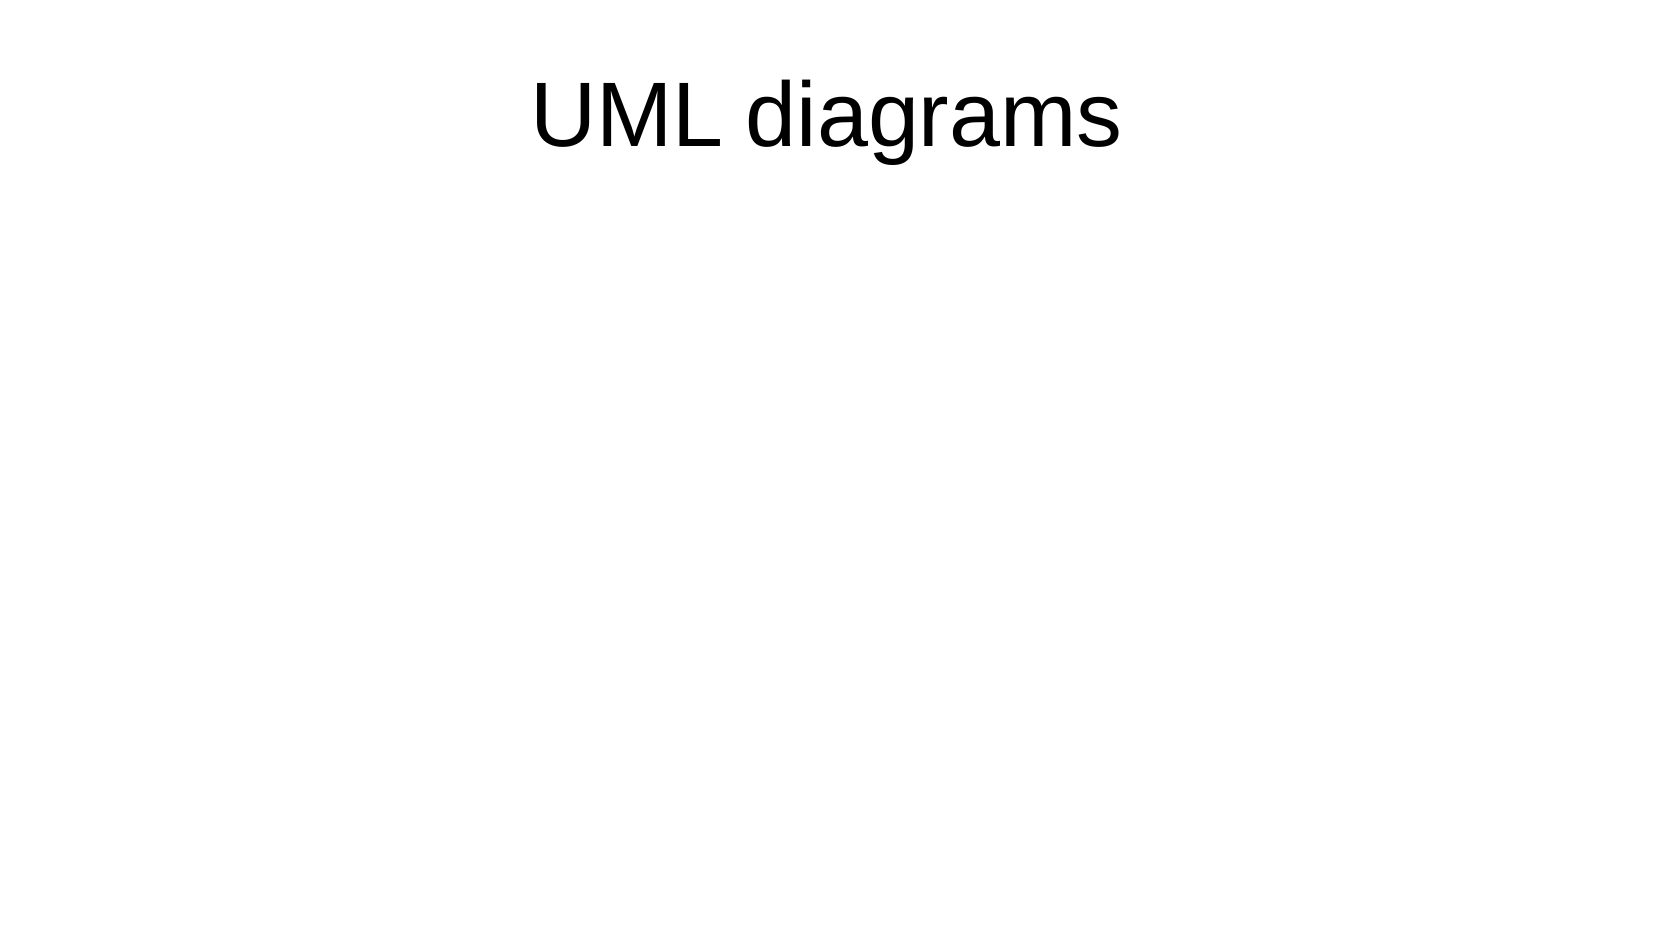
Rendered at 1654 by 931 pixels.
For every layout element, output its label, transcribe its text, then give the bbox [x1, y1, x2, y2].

title UML diagrams [82, 37, 1571, 193]
